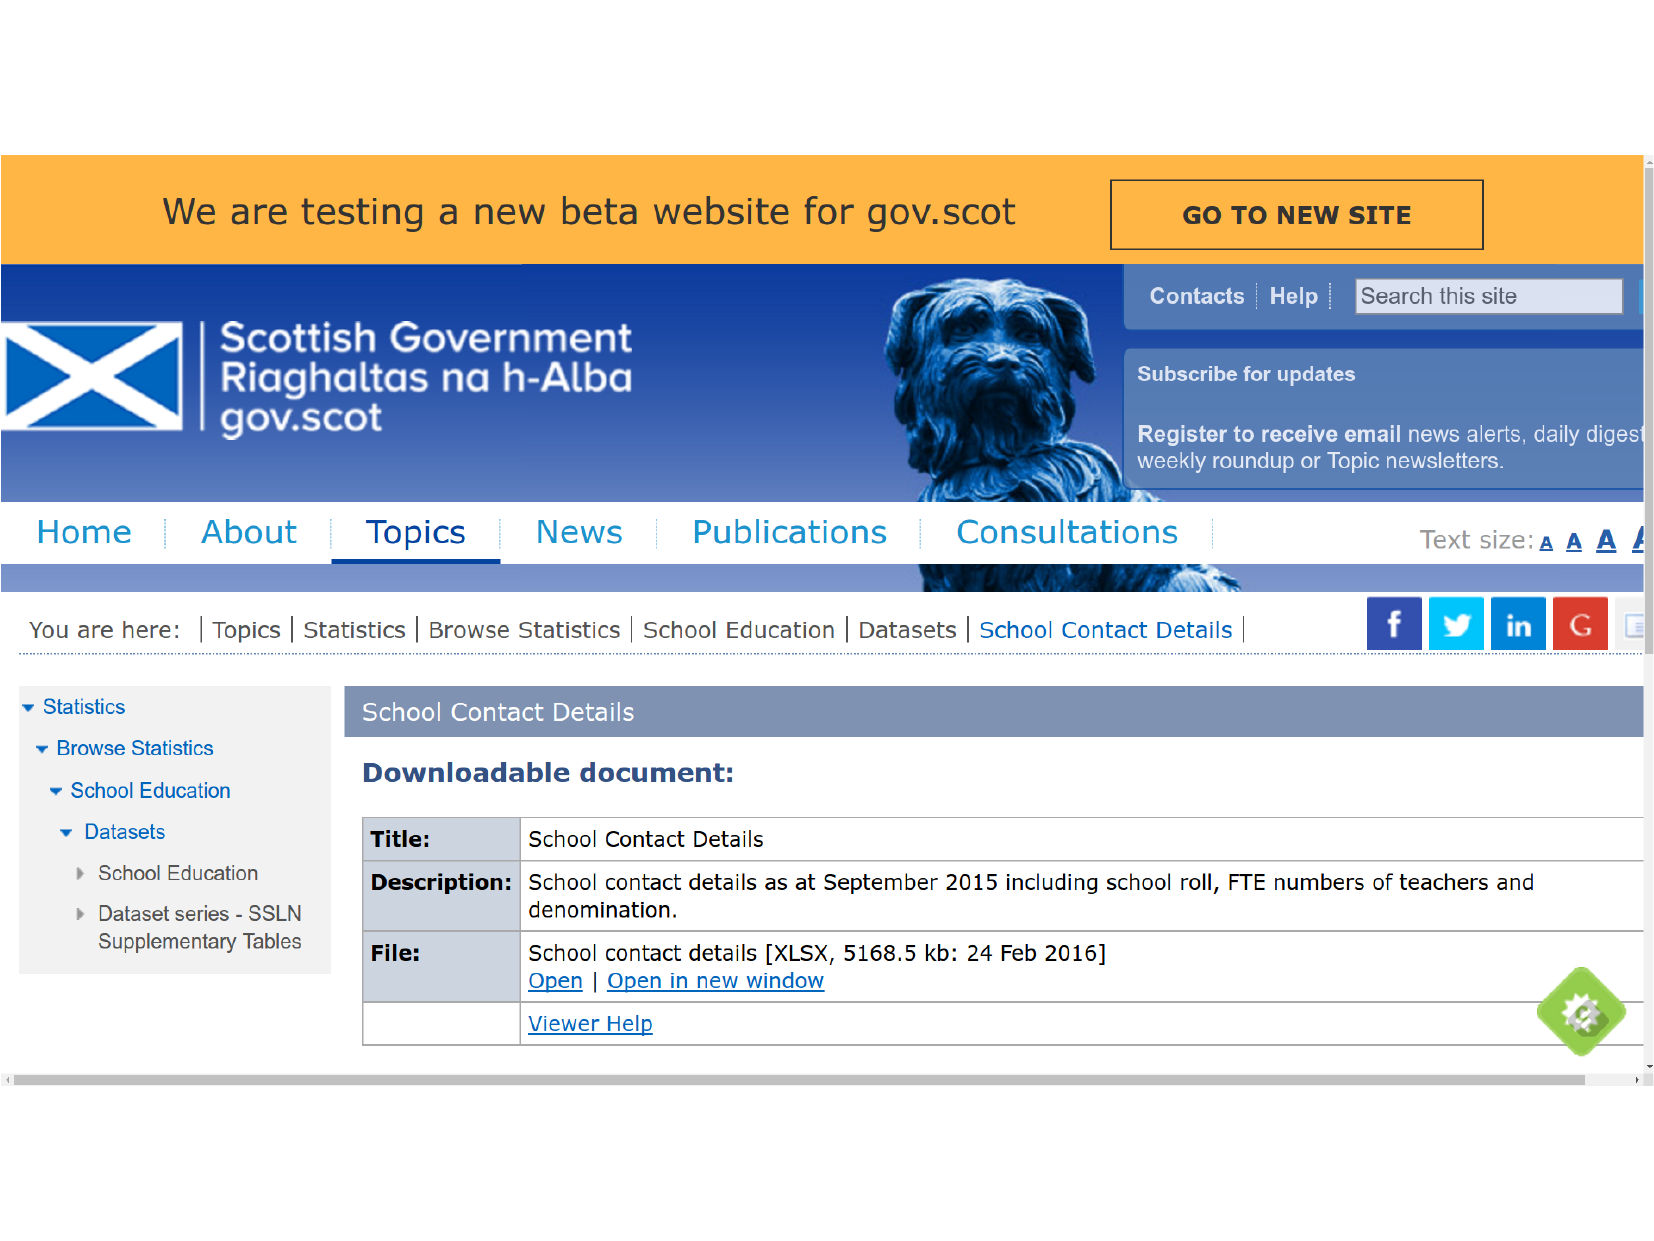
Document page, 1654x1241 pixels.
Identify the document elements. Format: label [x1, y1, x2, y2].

picture [1, 155, 1654, 1086]
